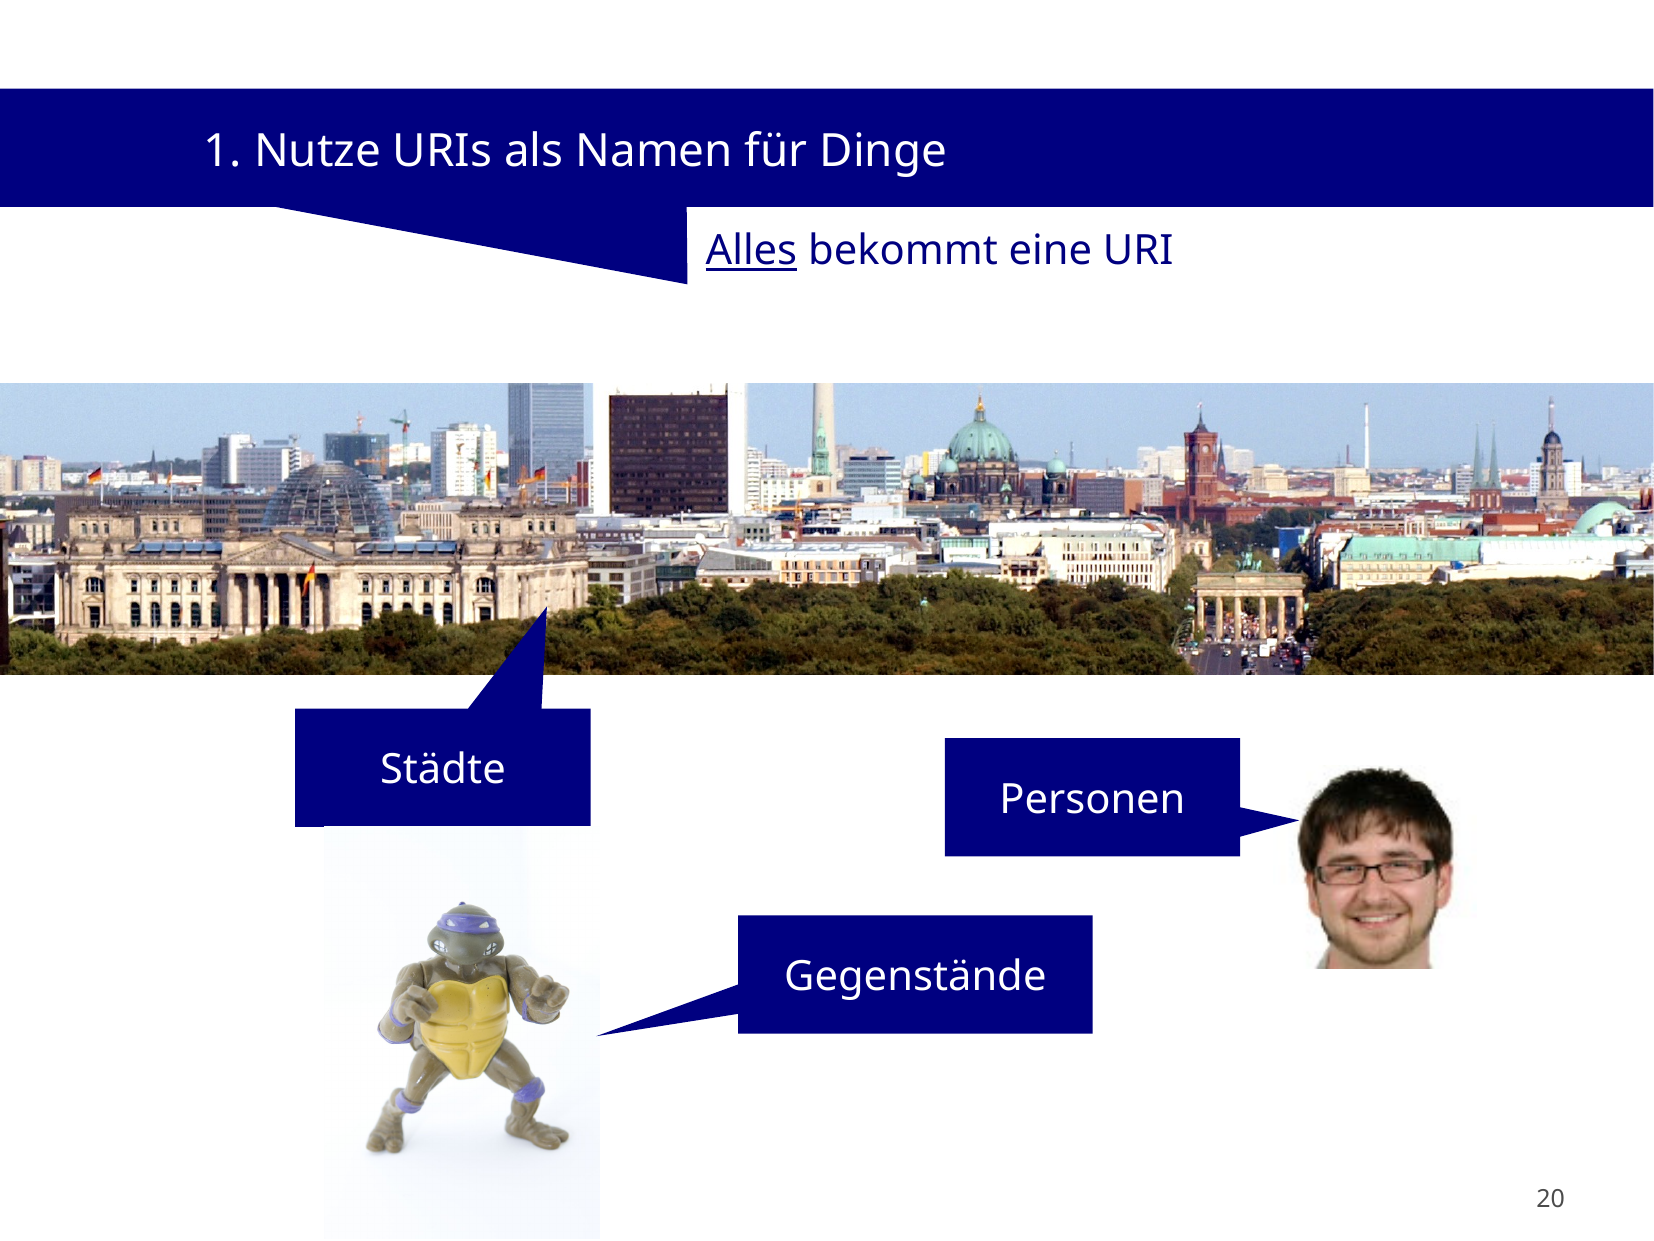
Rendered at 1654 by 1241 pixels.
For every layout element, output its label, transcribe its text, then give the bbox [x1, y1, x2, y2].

text_box [0, 88, 1654, 285]
text_box Personen [944, 738, 1300, 857]
picture [0, 383, 1654, 675]
text_box Gegenstände [596, 915, 1093, 1037]
text_box Städte [295, 606, 591, 827]
text_box Alles bekommt eine URI [690, 212, 1654, 292]
picture [324, 826, 600, 1240]
text_box 1. Nutze URIs als Namen für Dinge [188, 109, 1035, 189]
picture [1273, 765, 1477, 969]
